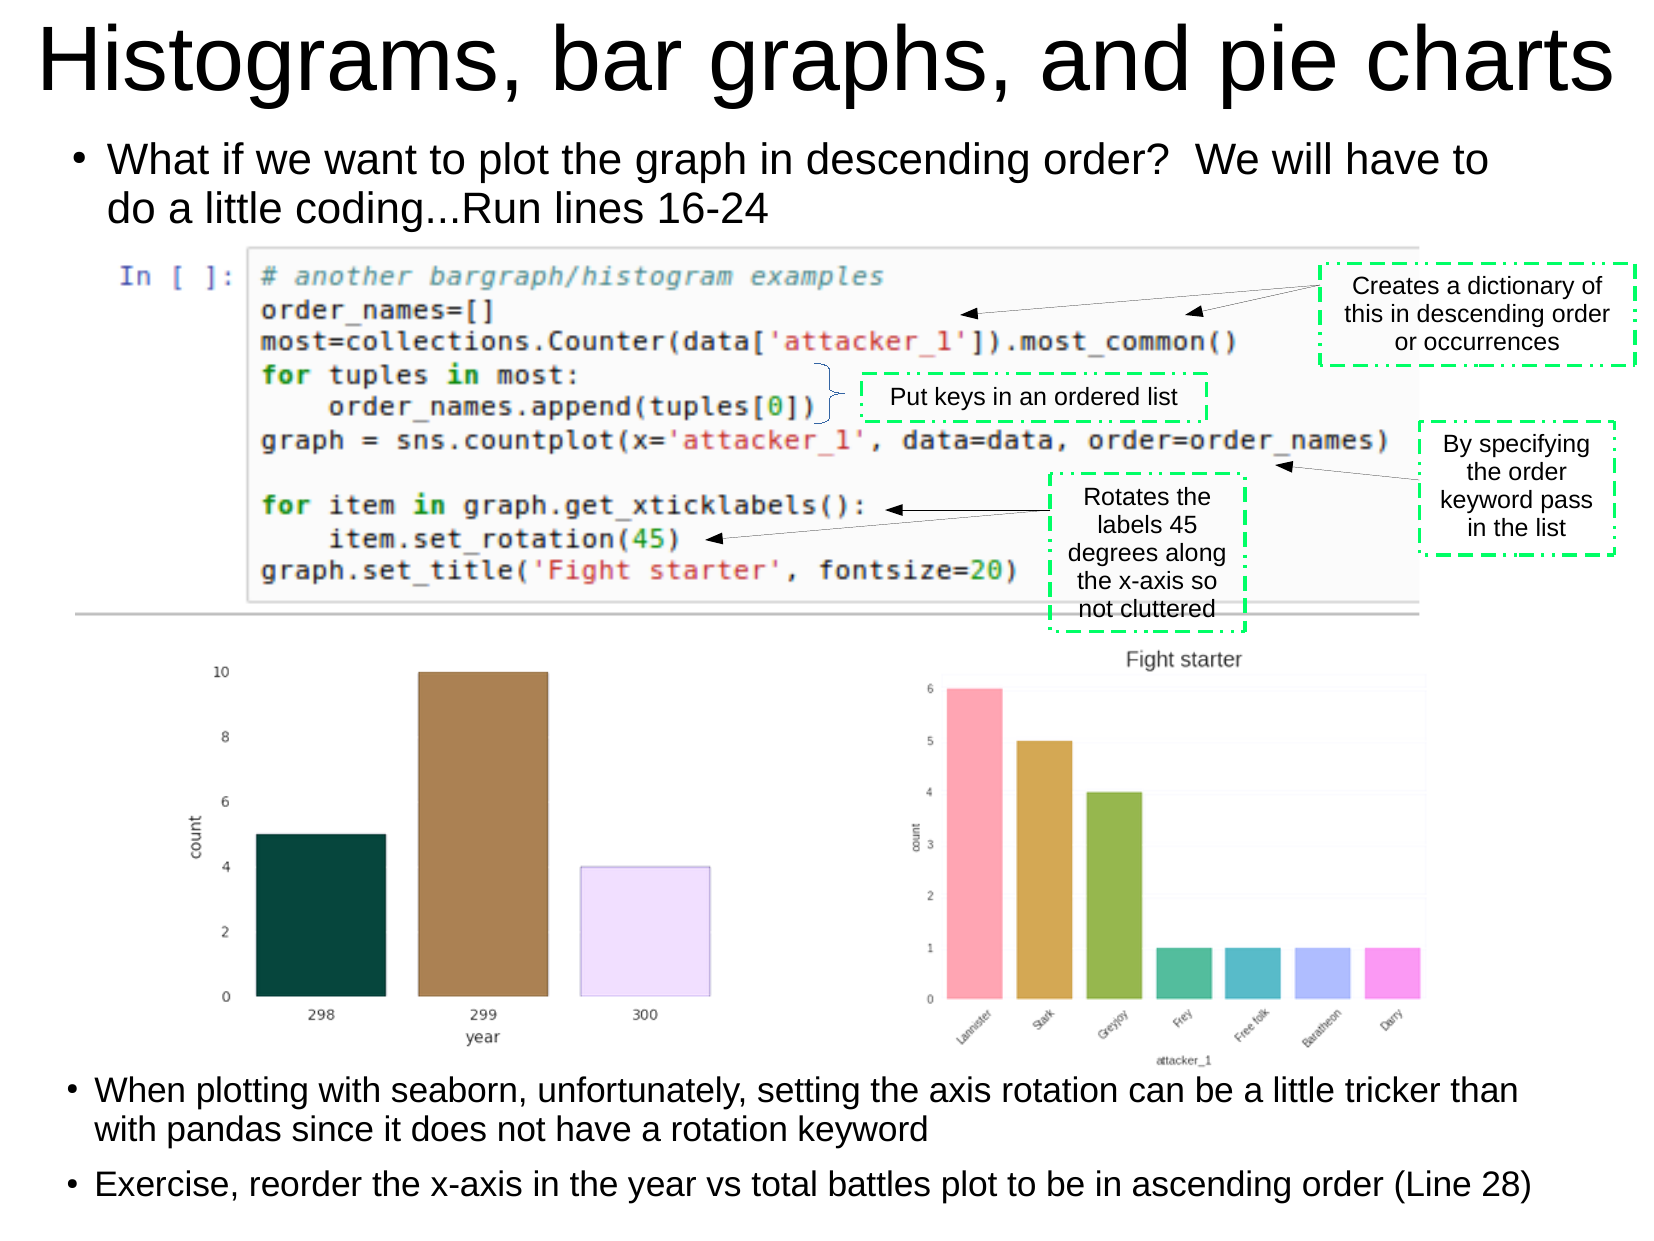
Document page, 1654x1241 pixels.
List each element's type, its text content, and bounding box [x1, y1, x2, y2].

list What if we want to plot the graph in descending order? We will have to do a little coding...Run lines 16-24 [60, 163, 1549, 235]
text_box Rotates the labels 45 degrees along the x-axis so not cluttered [1050, 473, 1246, 632]
picture [167, 648, 736, 1054]
text_box Put keys in an ordered list [861, 373, 1207, 422]
list When plotting with seaborn, unfortunately, setting the axis rotation can be a little tricker than with pandas since it does not have a rotation keyword Exercise, reorder the x-axis in the year vs total battles plot to be in ascending order (Line 28) [56, 1070, 1546, 1241]
picture [75, 241, 1420, 631]
picture [900, 632, 1441, 1072]
text_box Creates a dictionary of this in descending order or occurrences [1320, 263, 1636, 366]
title Histograms, bar graphs, and pie charts [0, 0, 1654, 163]
text_box By specifying the order keyword pass in the list [1419, 421, 1615, 556]
